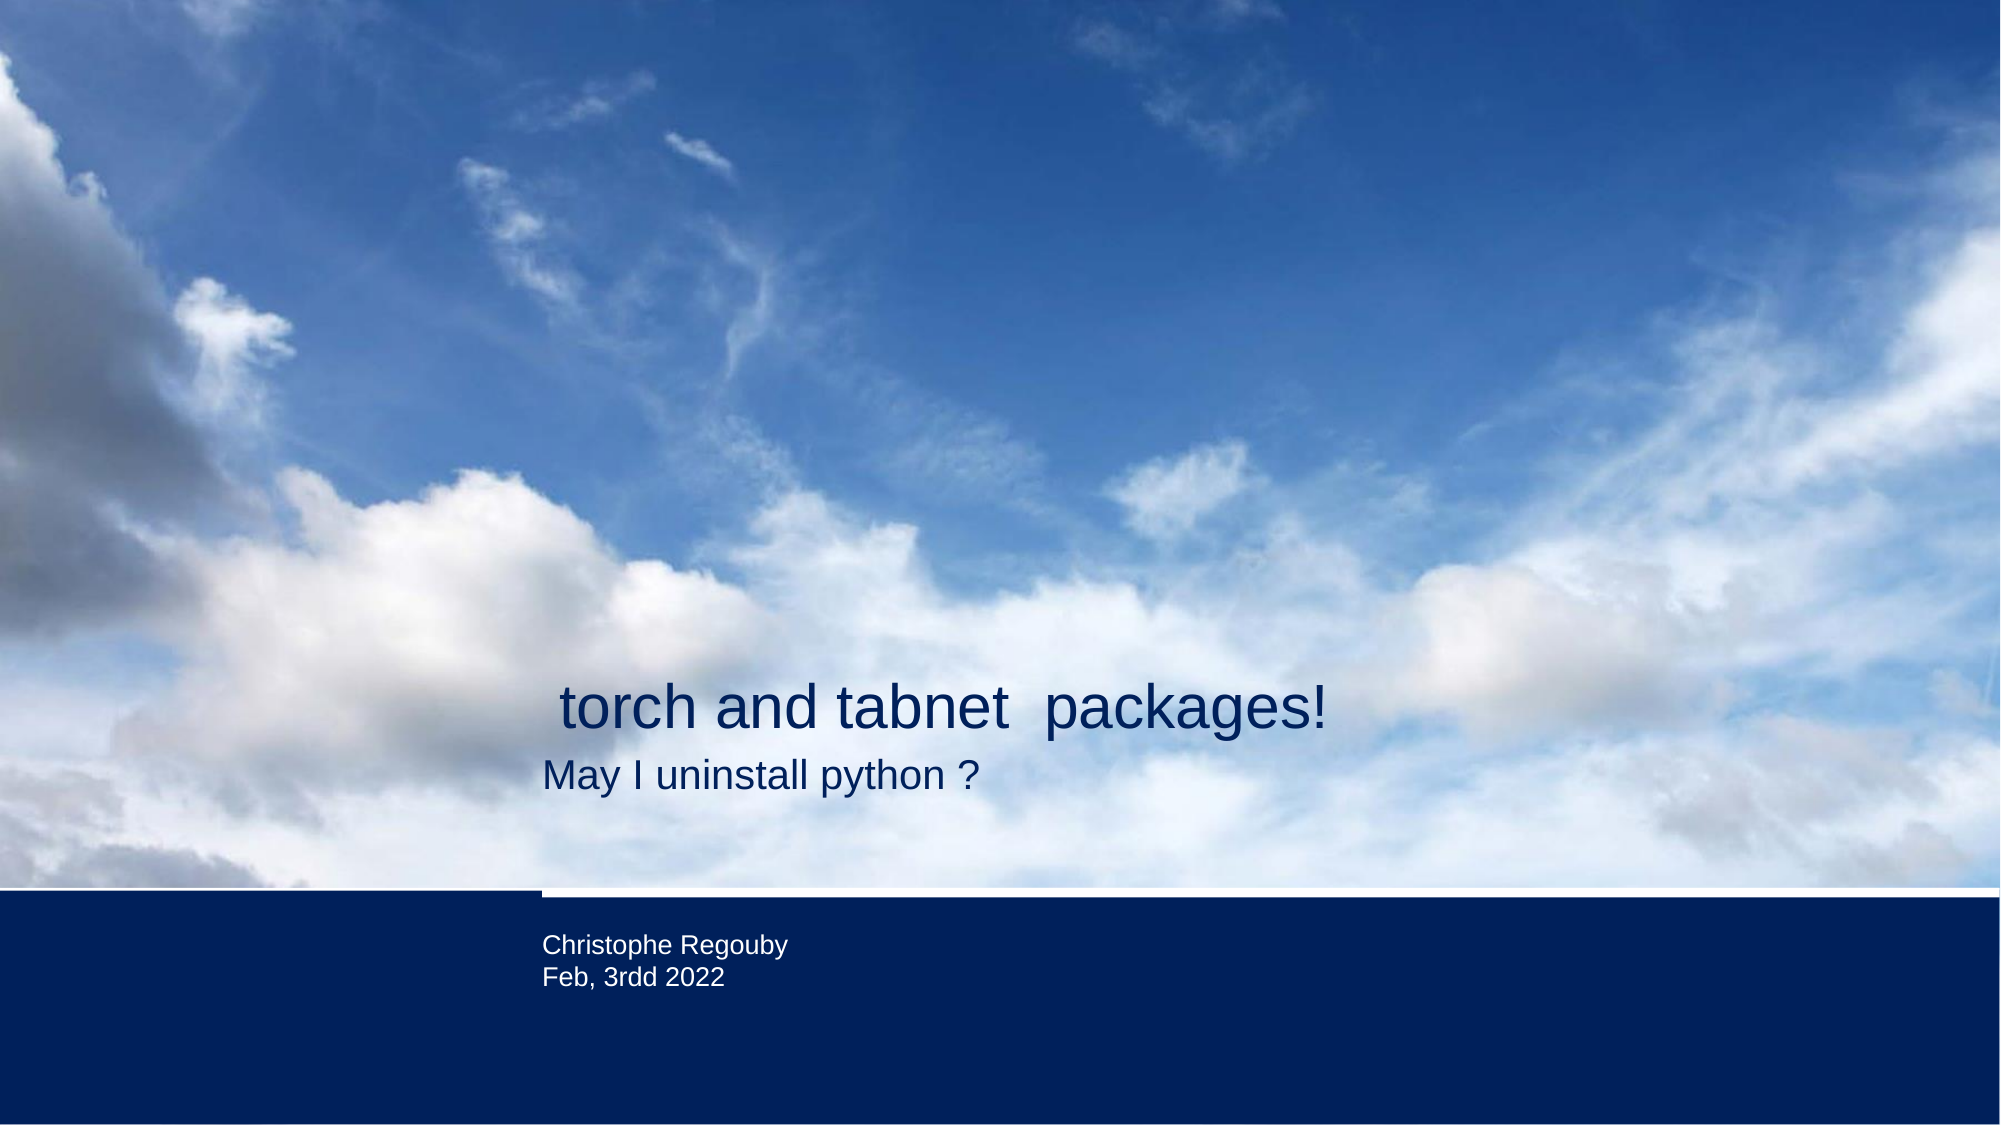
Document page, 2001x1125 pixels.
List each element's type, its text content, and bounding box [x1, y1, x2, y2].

picture [0, 0, 2001, 1125]
text_box torch and tabnet packages! [542, 267, 1532, 742]
text_box May I uninstall python ? [542, 748, 1532, 890]
text_box Christophe Regouby Feb, 3rdd 2022 [542, 927, 1532, 1104]
